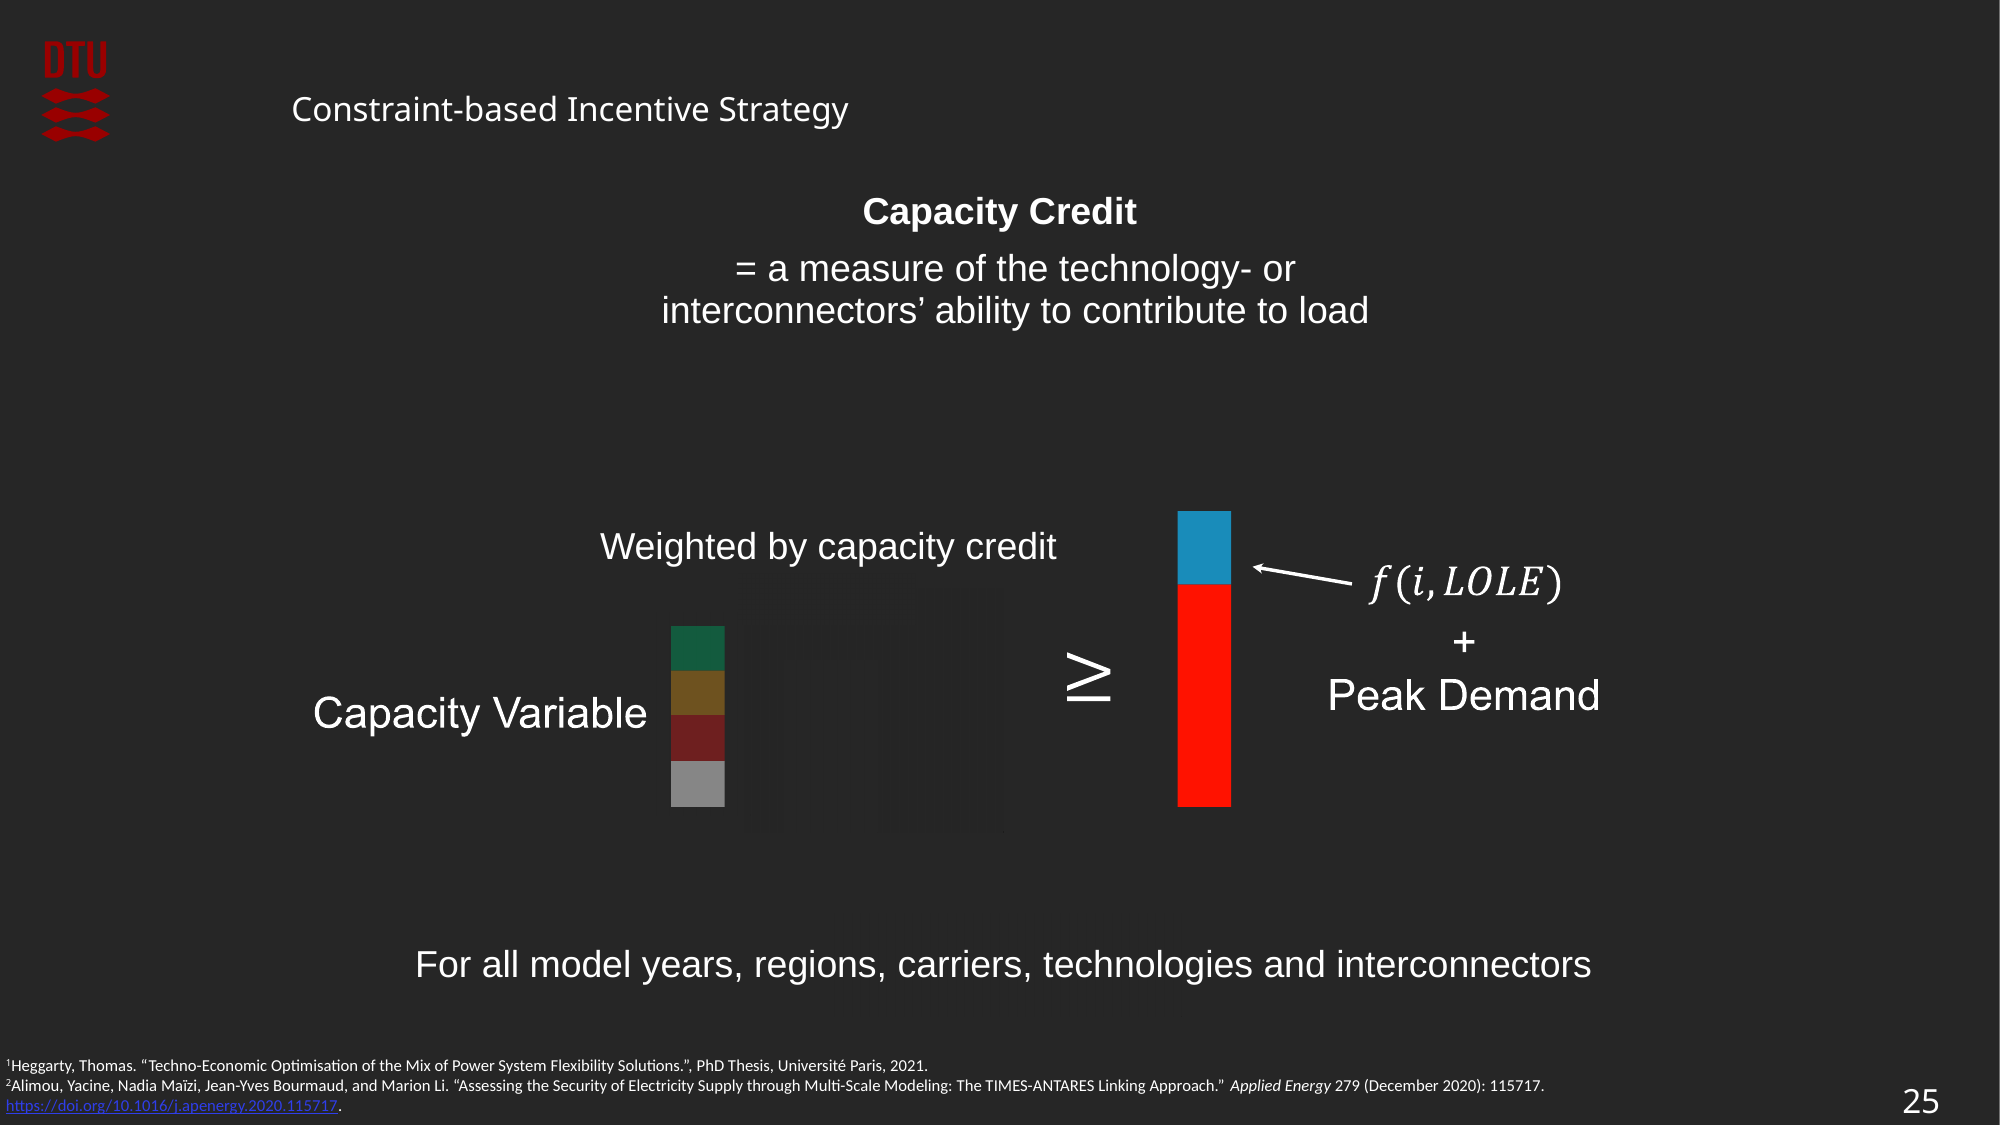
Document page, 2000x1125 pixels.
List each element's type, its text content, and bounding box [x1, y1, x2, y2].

text_box 1Heggarty, Thomas. “Techno-Economic Optimisation of the Mix of Power System Flexibility Solutions.”, PhD Thesis, Université Paris, 2021. 2Alimou, Yacine, Nadia Maïzi, Jean-Yves Bourmaud, and Marion Li. “Assessing the Security of Electricity Supply through Multi-Scale Modeling: The TIMES-ANTARES Linking Approach.” Applied Energy 279 (December 2020): 115717. https://doi.org/10.1016/j.apenergy.2020.115717. [0, 1047, 1834, 1125]
text_box Weighted by capacity credit [577, 496, 1080, 597]
picture [826, 913, 1182, 1017]
text_box = a measure of the technology- or interconnectors’ ability to contribute to load [639, 239, 1393, 381]
title Capacity Credit [236, 72, 1764, 232]
text_box At iteration i + 1… [382, 926, 826, 967]
picture [291, 493, 1656, 833]
title Constraint-based Incentive Strategy [291, 70, 1819, 148]
text_box At iteration i + 1… [1182, 926, 1618, 967]
